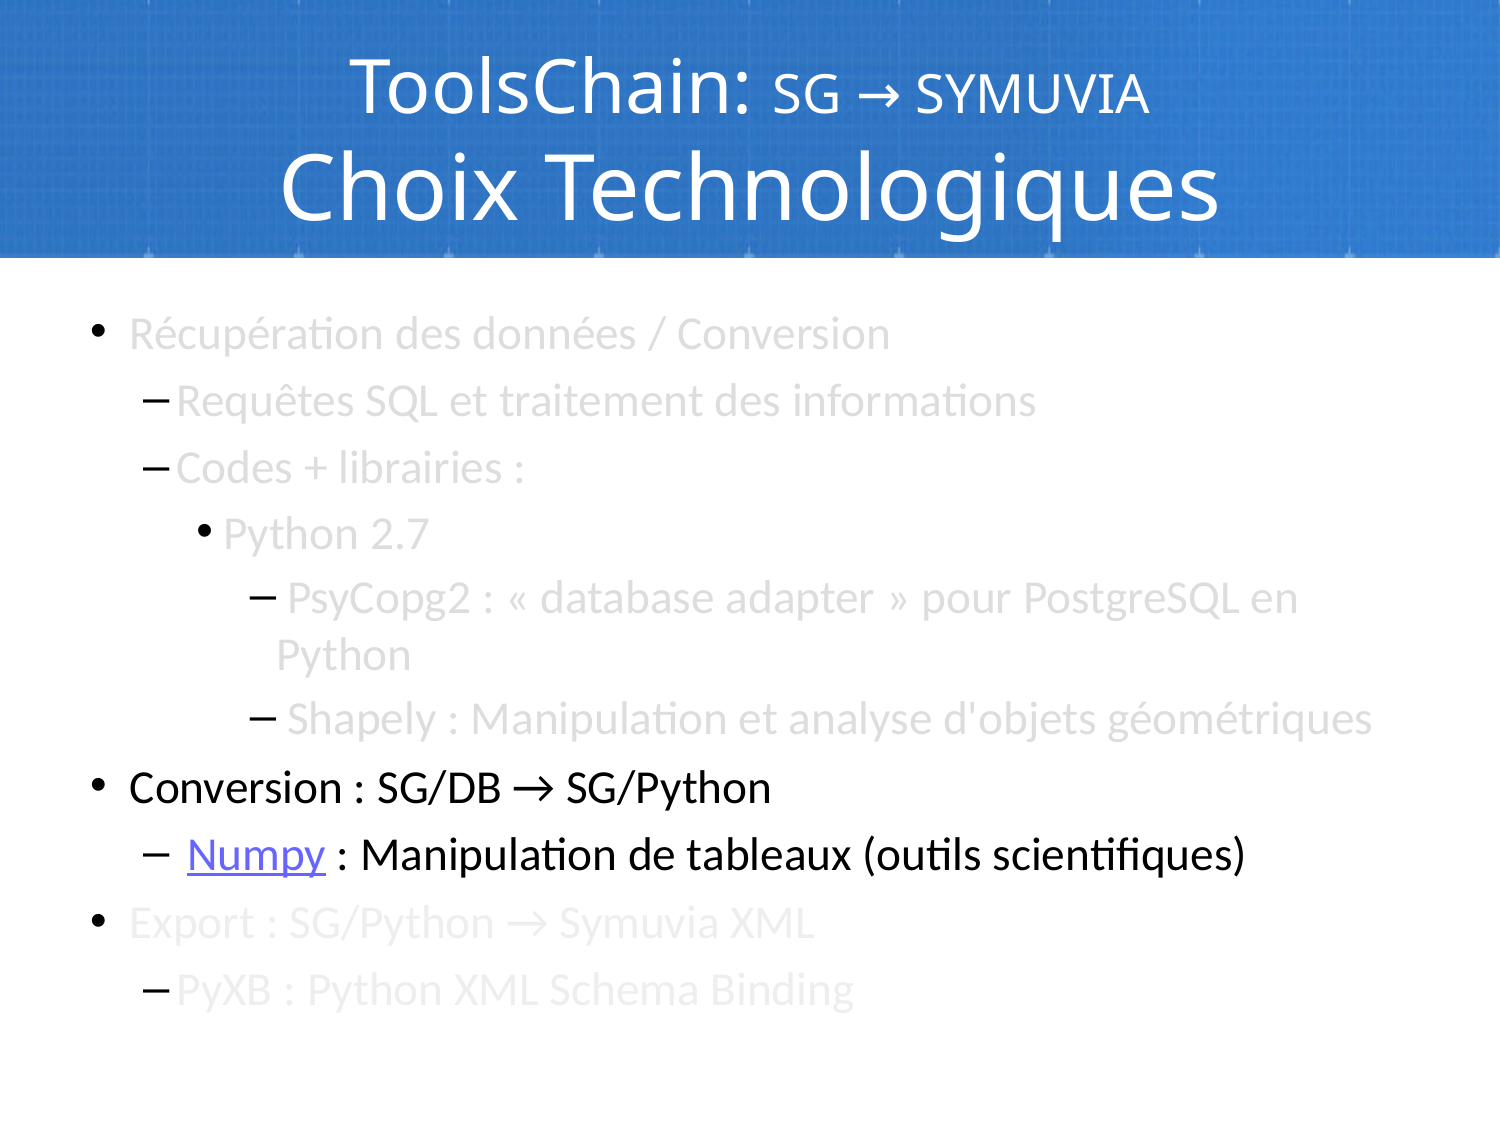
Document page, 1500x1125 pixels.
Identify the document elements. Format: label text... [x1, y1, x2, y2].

list Récupération des données / Conversion Requêtes SQL et traitement des informations Codes + librairies : Python 2.7 PsyCopg2 : « database adapter » pour PostgreSQL en Python Shapely : Manipulation et analyse d'objets géométriques Conversion : SG/DB → SG/Python Numpy : Manipulation de tableaux (outils scientifiques) Export : SG/Python → Symuvia XML PyXB : Python XML Schema Binding [75, 294, 1426, 1038]
picture [0, 0, 1500, 258]
title ToolsChain: SG → SYMUVIA Choix Technologiques [35, 45, 1465, 233]
